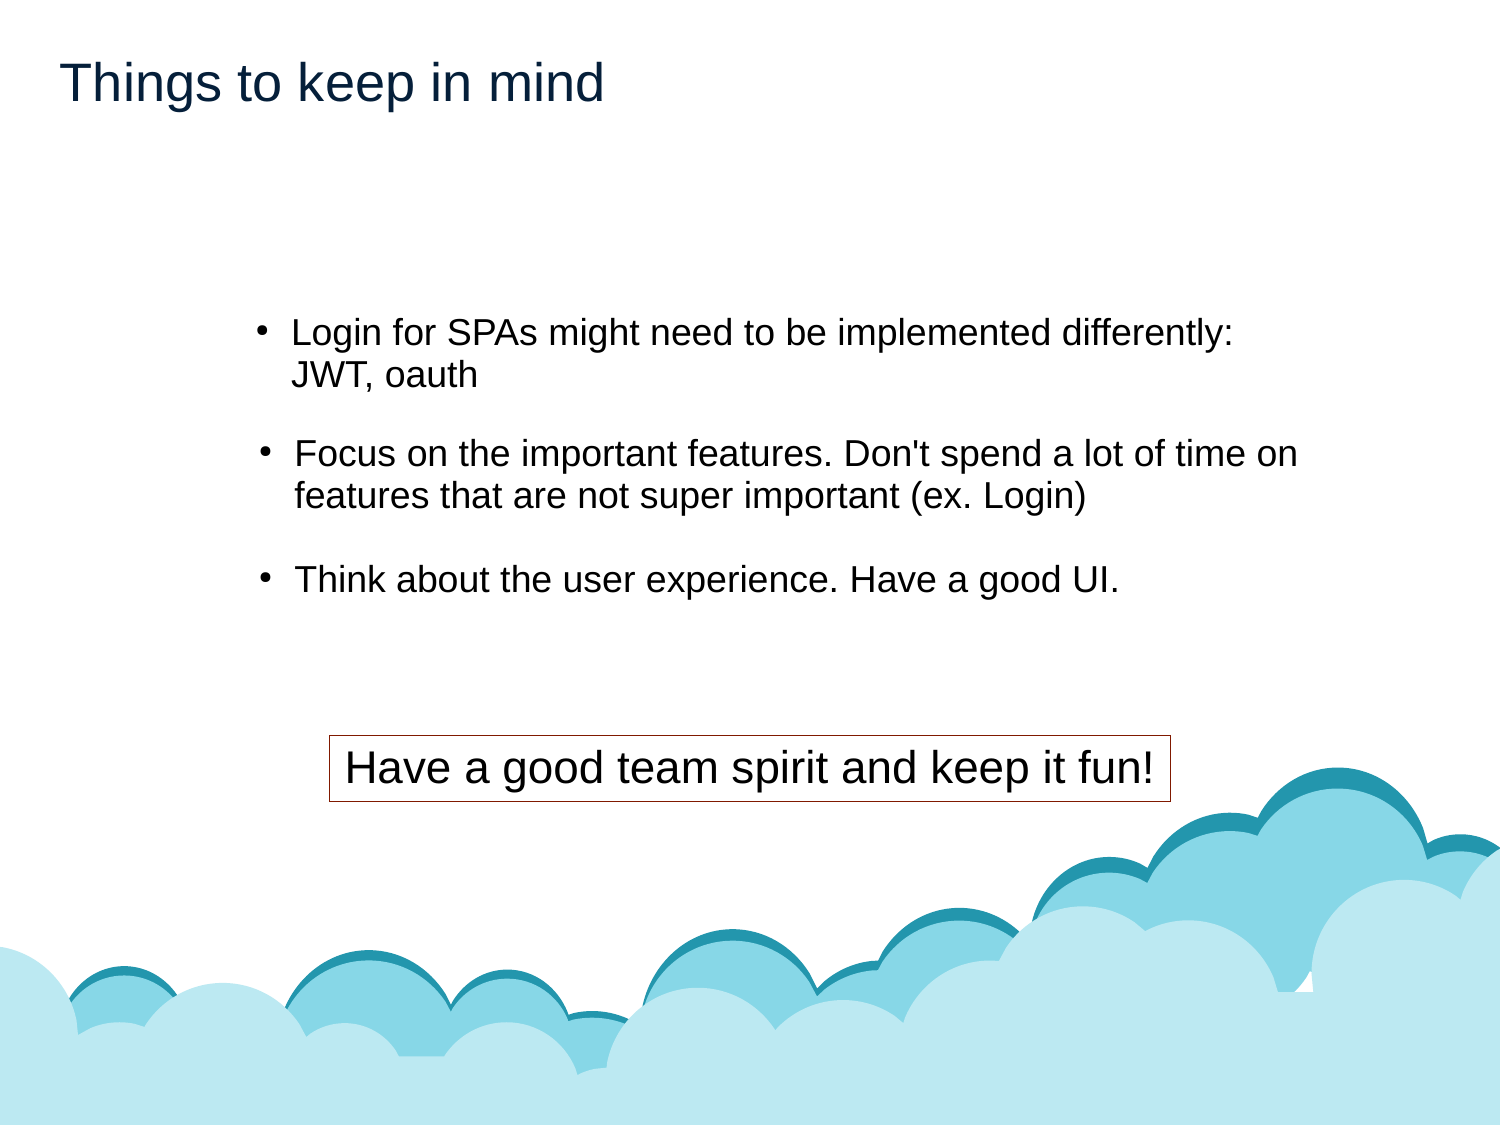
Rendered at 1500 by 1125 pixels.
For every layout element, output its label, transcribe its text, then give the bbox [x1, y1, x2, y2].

text_box Things to keep in mind [45, 45, 691, 136]
text_box Login for SPAs might need to be implemented differently: JWT, oauth [240, 303, 1277, 424]
text_box Have a good team spirit and keep it fun! [329, 735, 1171, 802]
text_box Focus on the important features. Don't spend a lot of time on features that are not super important (ex. Login) Think about the user experience. Have a good UI. [244, 424, 1355, 692]
